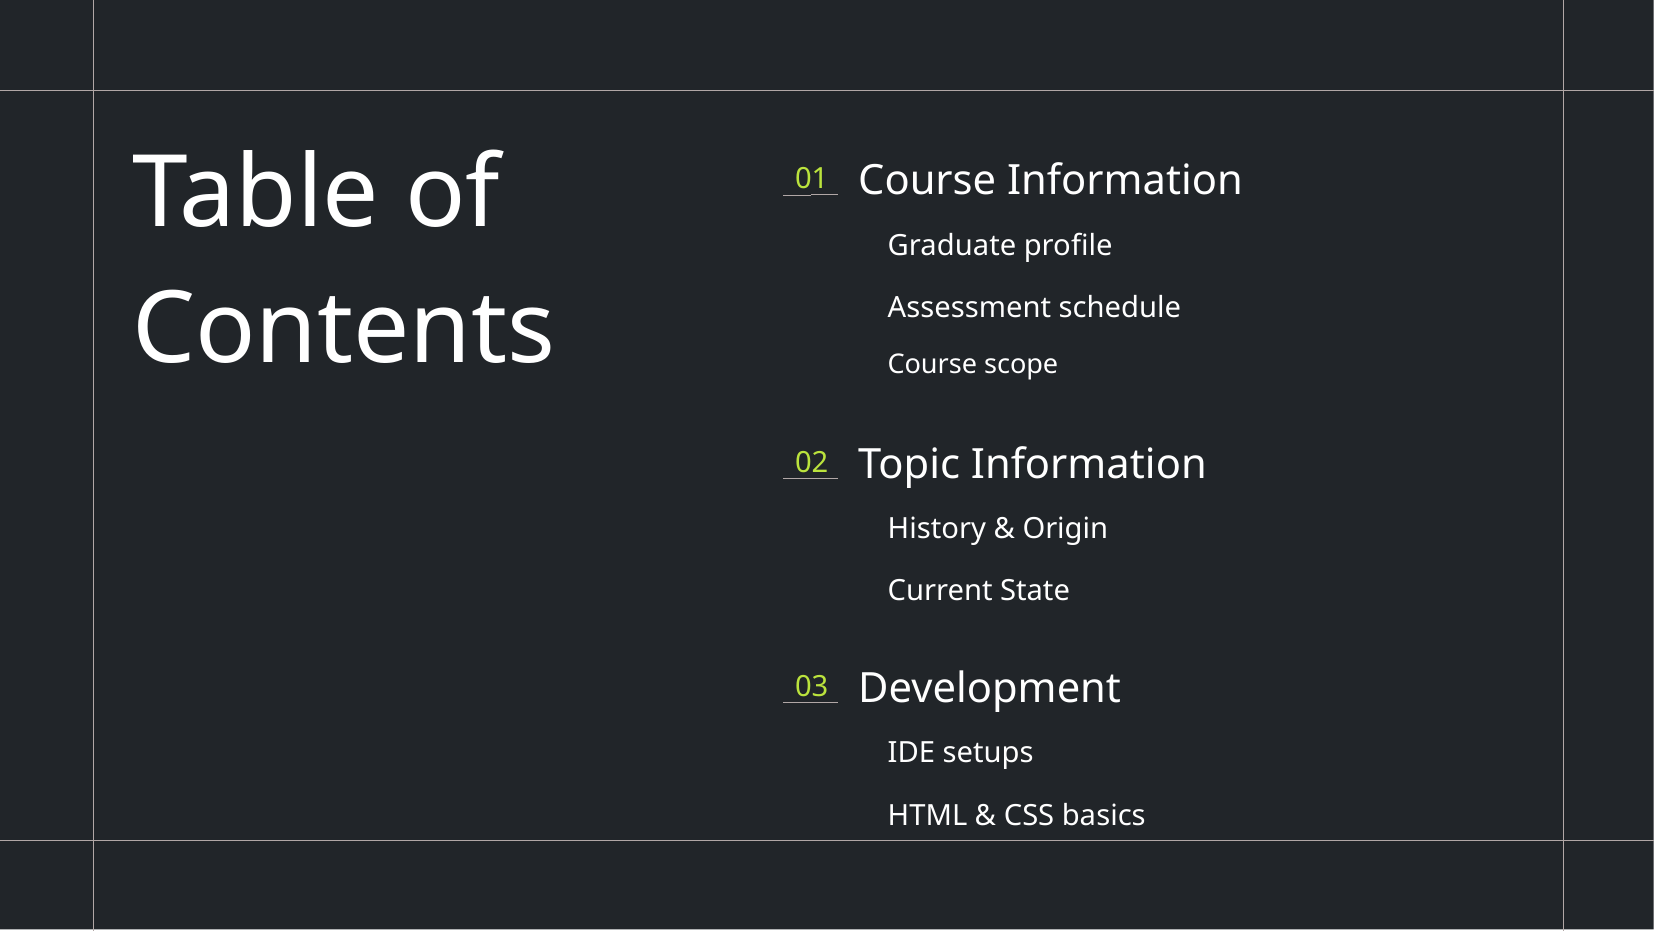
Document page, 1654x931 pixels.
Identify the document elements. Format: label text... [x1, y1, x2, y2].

text_box History & Origin [872, 499, 1323, 550]
text_box Graduate profile [872, 216, 1323, 266]
text_box Table of Contents [117, 112, 557, 362]
text_box Assessment schedule [872, 278, 1248, 328]
text_box HTML & CSS basics [872, 786, 1414, 836]
text_box 01 [780, 150, 843, 200]
text_box Topic Information [843, 426, 1219, 540]
text_box 02 [780, 433, 843, 483]
text_box Course scope [872, 337, 1293, 384]
text_box Course Information [843, 142, 1249, 256]
text_box Development [843, 650, 1219, 764]
text_box 03 [780, 657, 843, 708]
text_box Current State [872, 562, 1414, 612]
text_box IDE setups [872, 724, 1323, 774]
